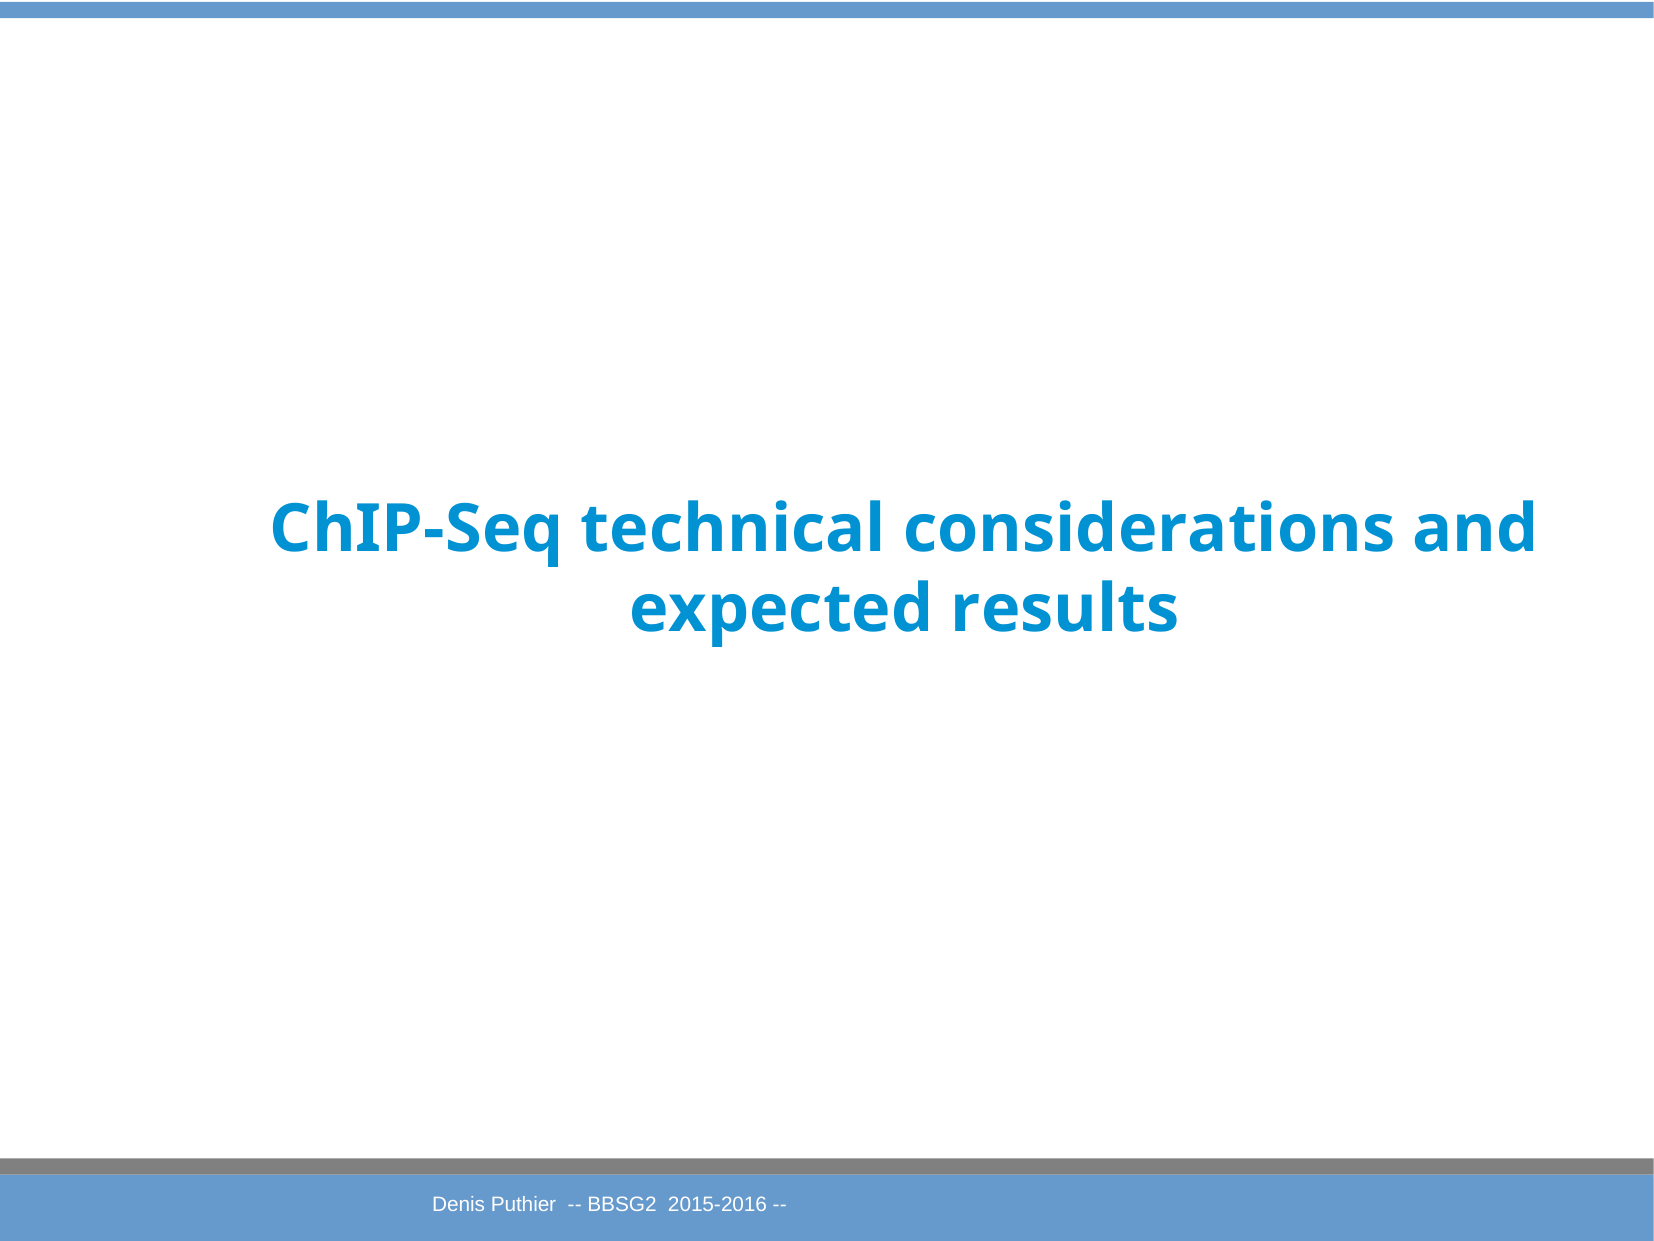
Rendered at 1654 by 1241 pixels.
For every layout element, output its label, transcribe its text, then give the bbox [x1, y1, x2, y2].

title ChIP-Seq technical considerations and expected results [255, 476, 1576, 652]
